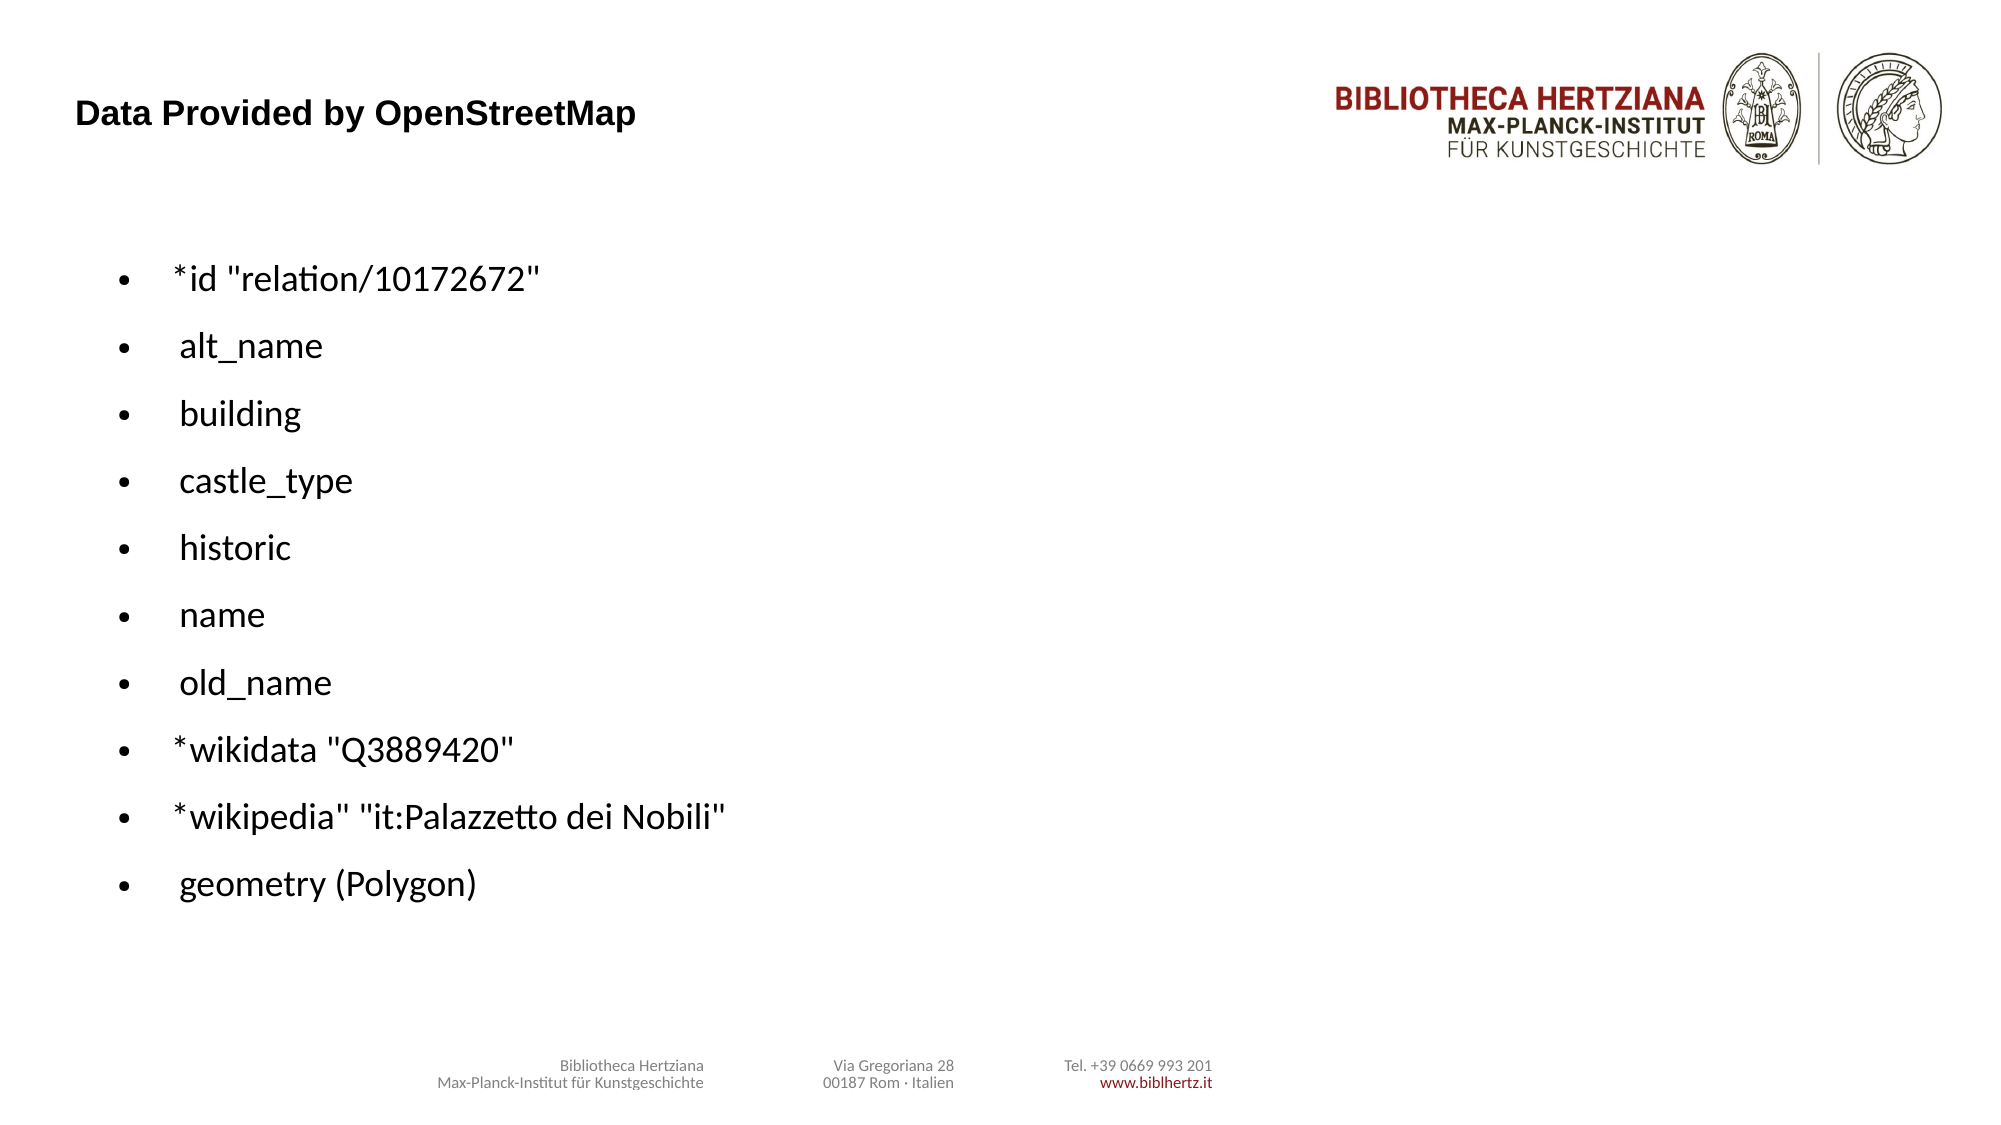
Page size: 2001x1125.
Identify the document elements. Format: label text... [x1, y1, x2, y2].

title Data Provided by OpenStreetMap [75, 75, 1276, 150]
list *id "relation/10172672" alt_name building castle_type historic name old_name *wikidata "Q3889420" *wikipedia" "it:Palazzetto dei Nobili" geometry (Polygon) [99, 263, 1900, 916]
picture [1237, 37, 1951, 182]
